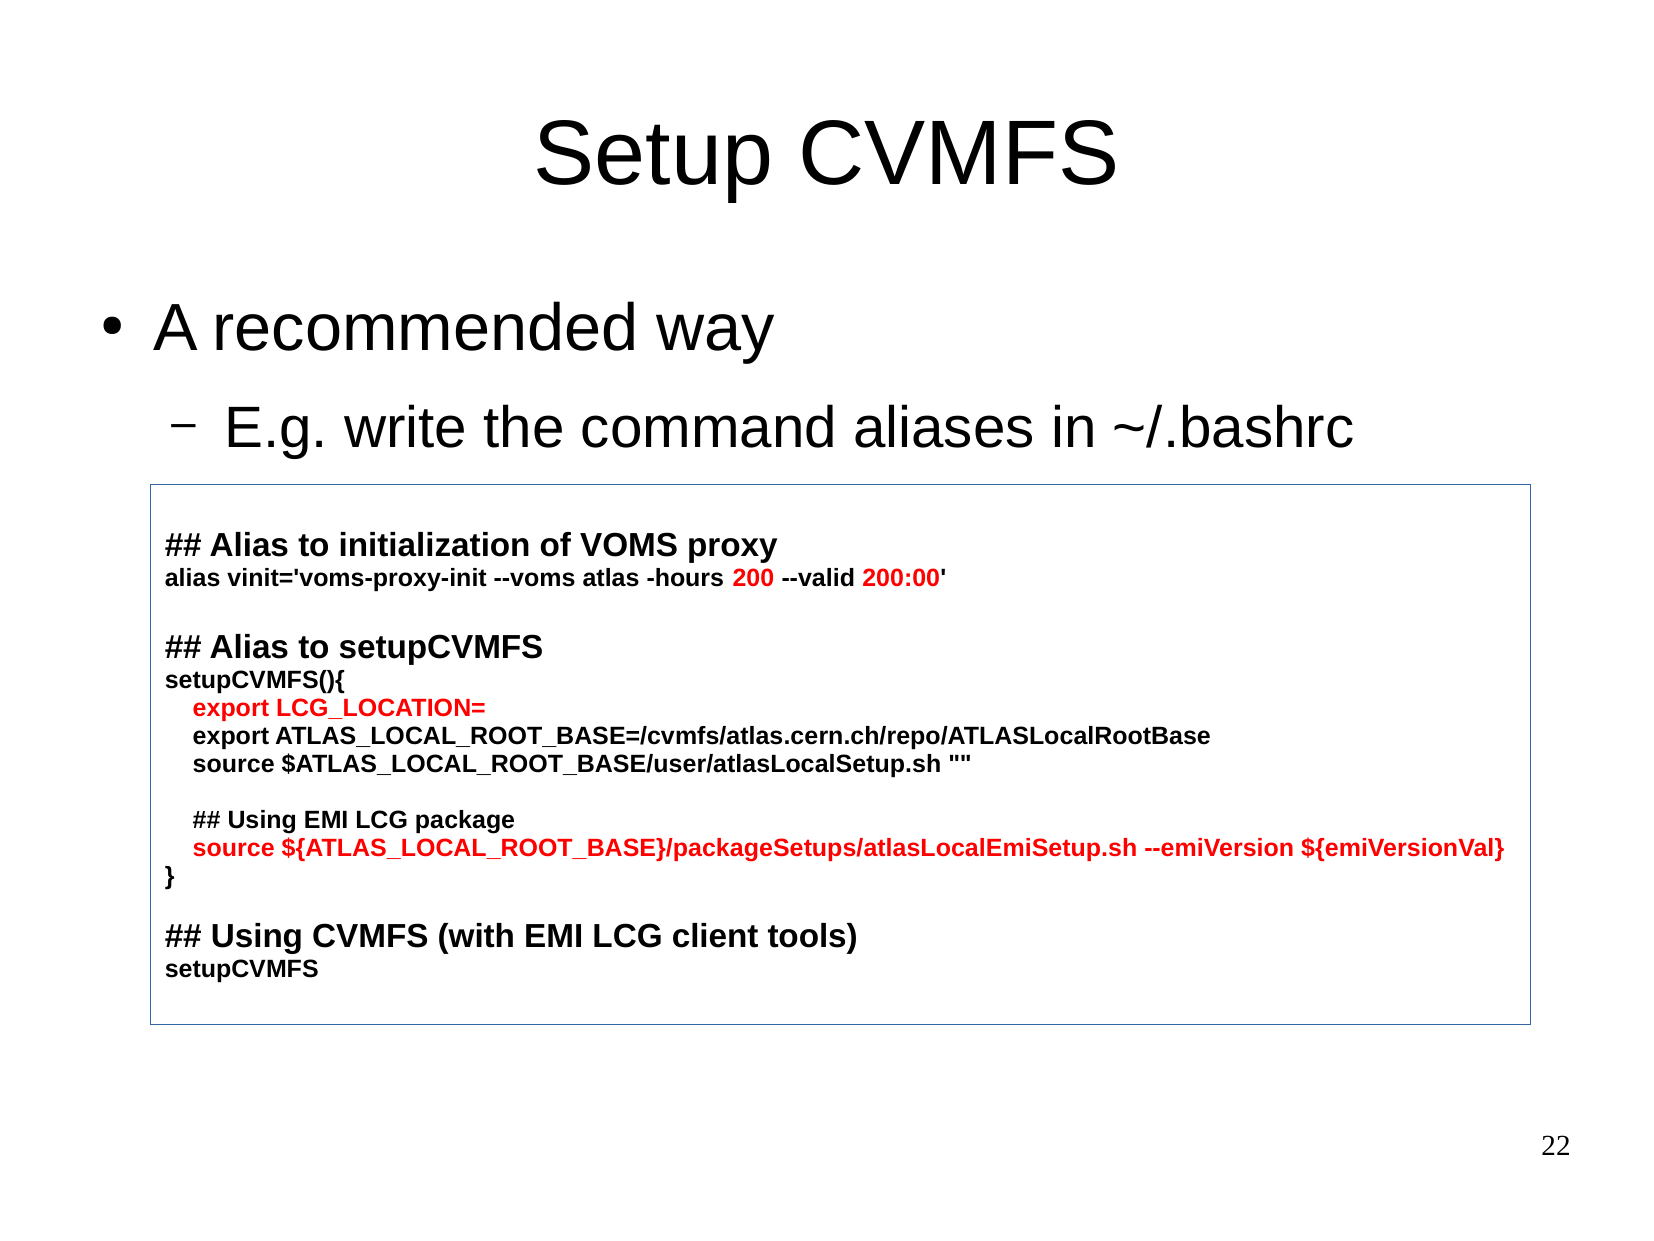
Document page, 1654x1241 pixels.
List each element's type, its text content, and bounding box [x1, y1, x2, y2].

text_box ## Alias to initialization of VOMS proxy alias vinit='voms-proxy-init --voms atlas -hours 200 --valid 200:00' ## Alias to setupCVMFS setupCVMFS(){ export LCG_LOCATION= export ATLAS_LOCAL_ROOT_BASE=/cvmfs/atlas.cern.ch/repo/ATLASLocalRootBase source $ATLAS_LOCAL_ROOT_BASE/user/atlasLocalSetup.sh "" ## Using EMI LCG package source ${ATLAS_LOCAL_ROOT_BASE}/packageSetups/atlasLocalEmiSetup.sh --emiVersion ${emiVersionVal} } ## Using CVMFS (with EMI LCG client tools) setupCVMFS [150, 484, 1531, 1025]
list A recommended way E.g. write the command aliases in ~/.bashrc [82, 290, 1571, 1010]
title Setup CVMFS [82, 49, 1571, 257]
